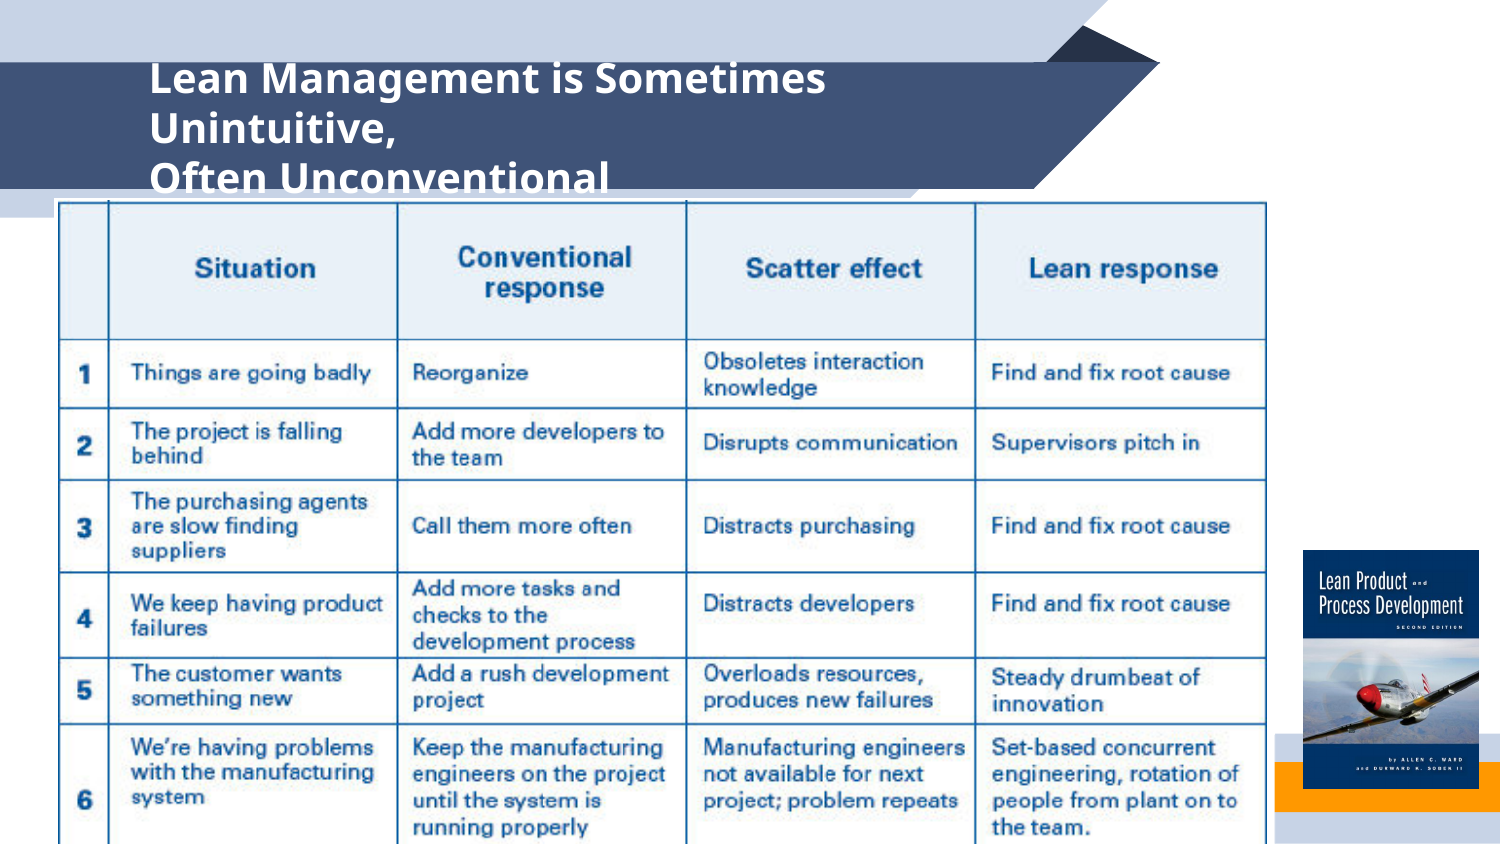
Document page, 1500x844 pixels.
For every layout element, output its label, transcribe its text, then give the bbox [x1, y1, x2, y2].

picture [54, 198, 1275, 844]
picture [1303, 550, 1479, 789]
title Lean Management is Sometimes Unintuitive, Often Unconventional [133, 64, 1035, 190]
